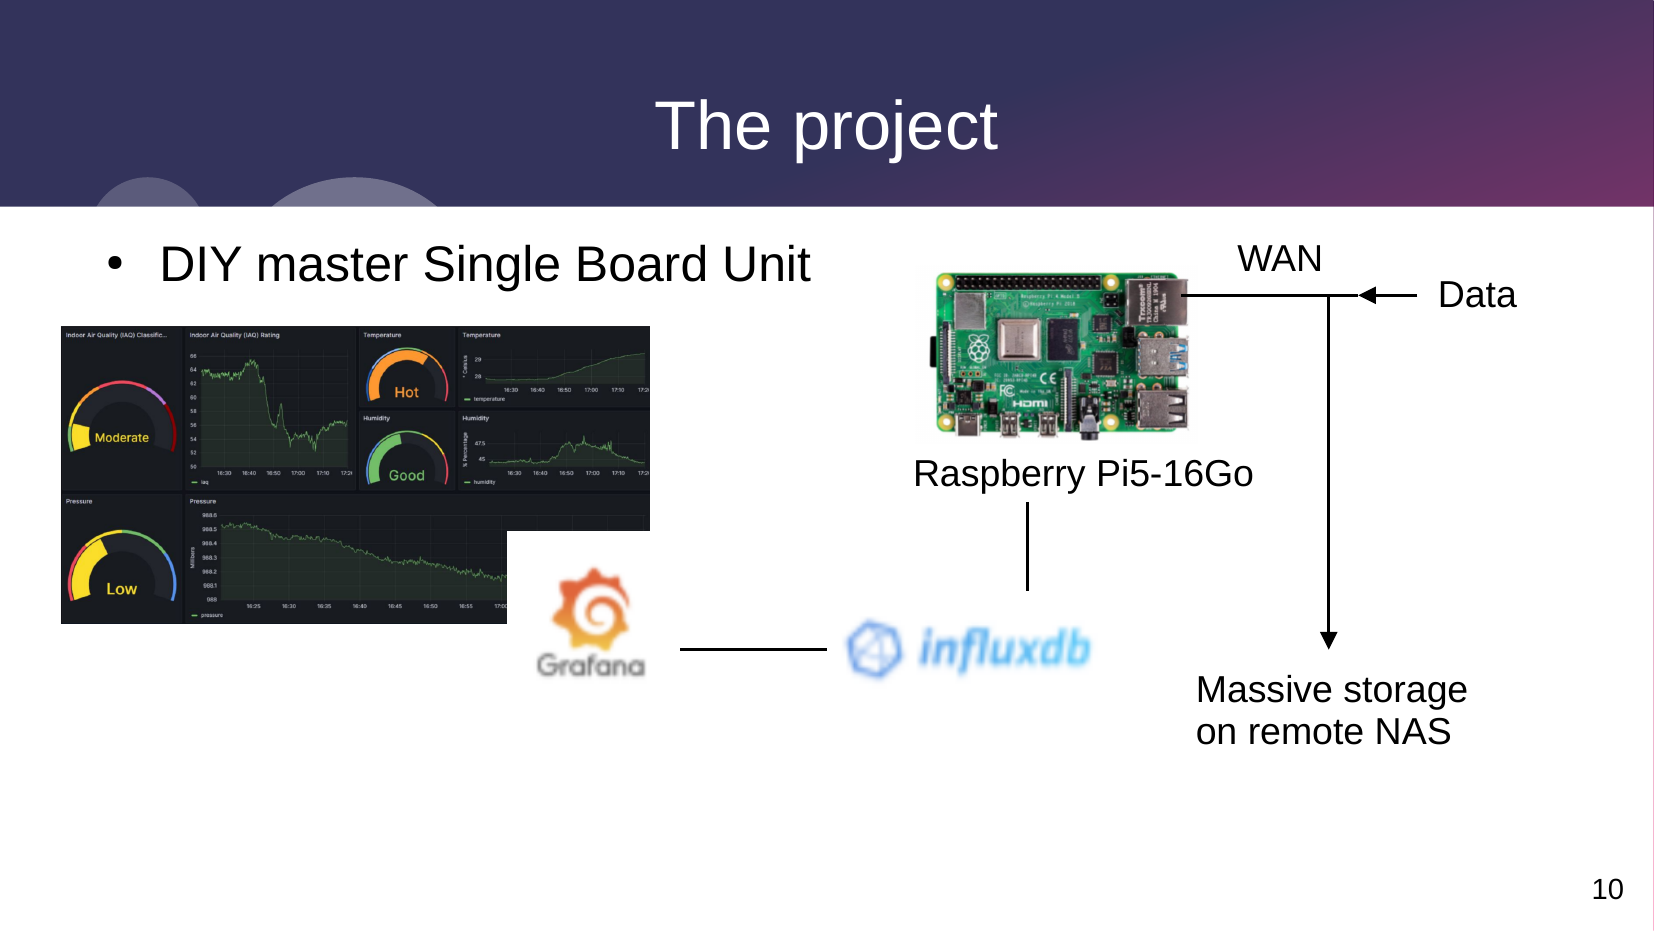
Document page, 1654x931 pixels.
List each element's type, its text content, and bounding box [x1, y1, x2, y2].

picture [50, 324, 680, 702]
text_box Raspberry Pi5-16Go [898, 445, 1270, 502]
picture [915, 265, 1198, 444]
text_box Data [1423, 265, 1532, 323]
list DIY master Single Board Unit [88, 236, 1565, 827]
text_box WAN [1222, 230, 1339, 288]
picture [797, 560, 1163, 739]
title The project [88, 44, 1565, 207]
text_box Massive storage on remote NAS [1181, 661, 1484, 761]
